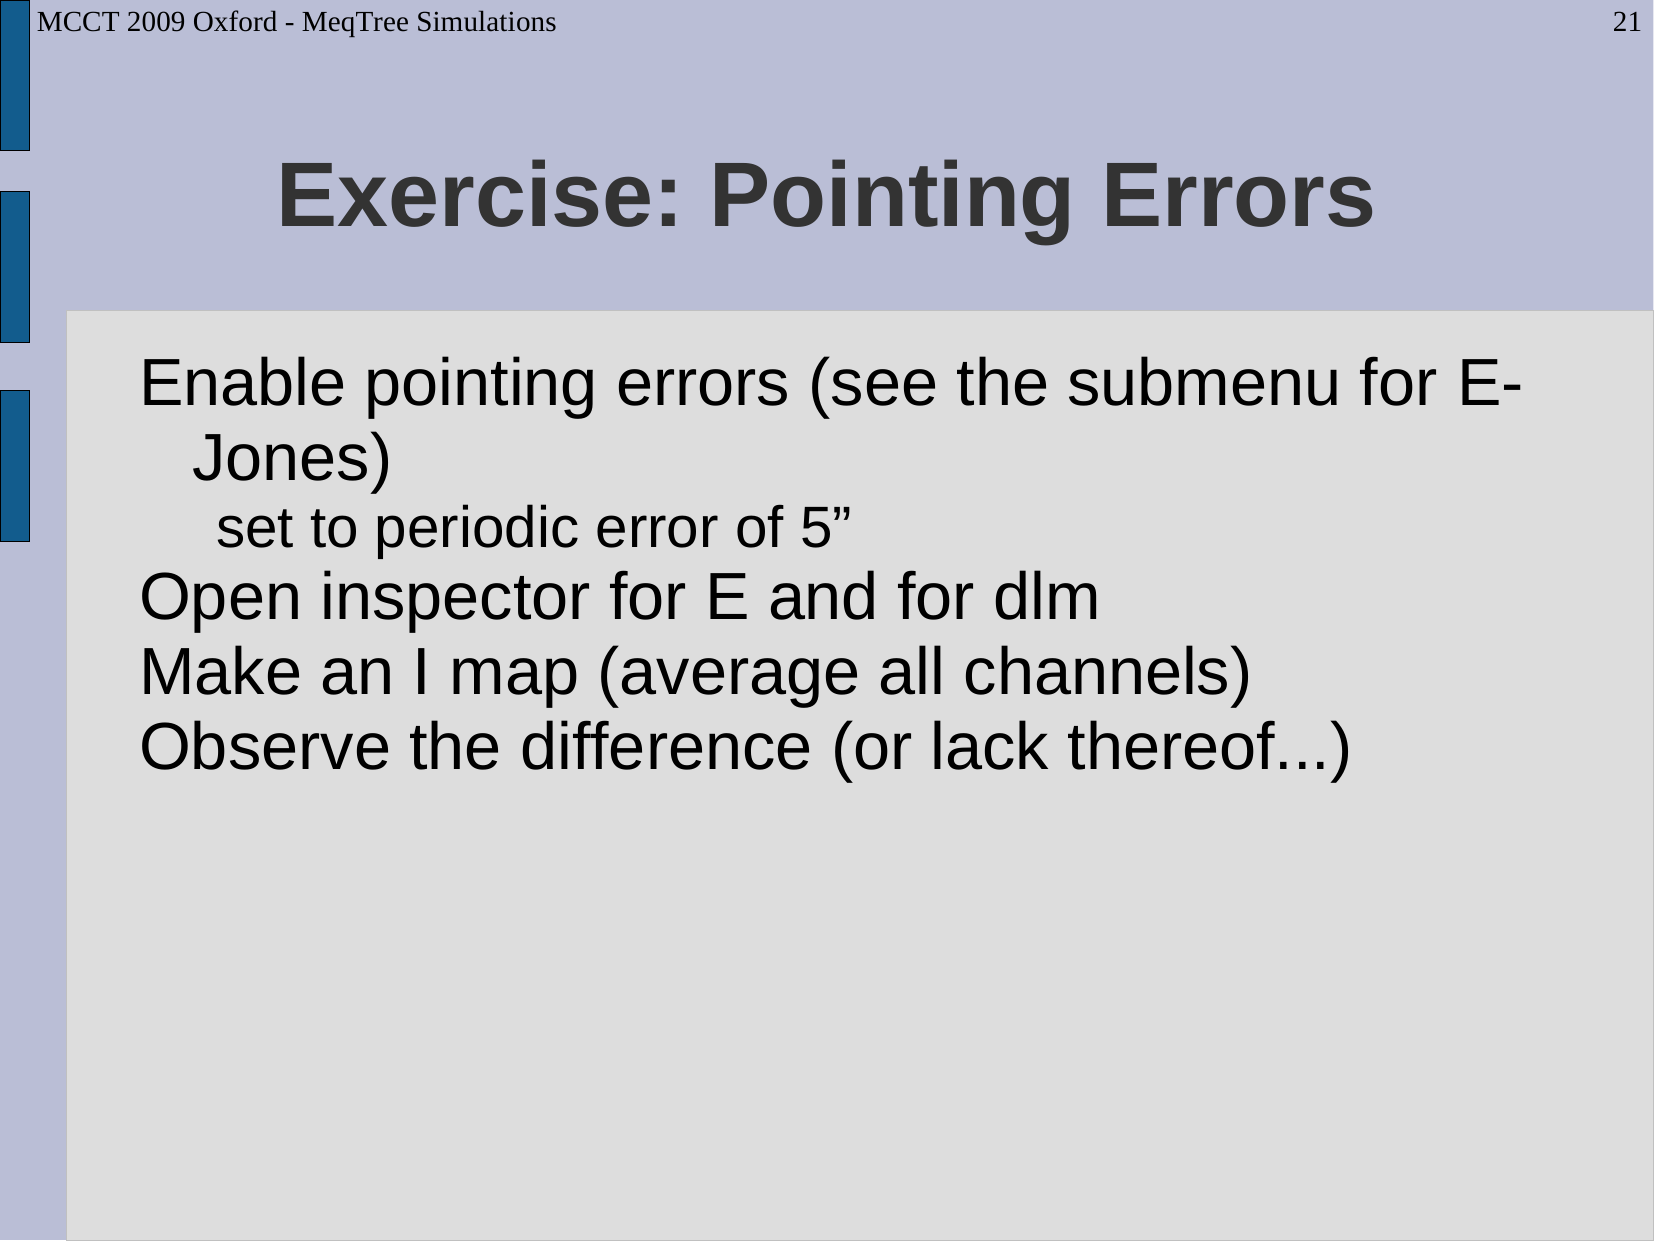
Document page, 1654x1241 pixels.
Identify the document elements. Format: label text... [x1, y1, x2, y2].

title Exercise: Pointing Errors [121, 91, 1534, 299]
list Enable pointing errors (see the submenu for E-Jones) set to periodic error of 5” Open inspector for E and for dlm Make an I map (average all channels) Observe the difference (or lack thereof...) [121, 344, 1534, 1127]
